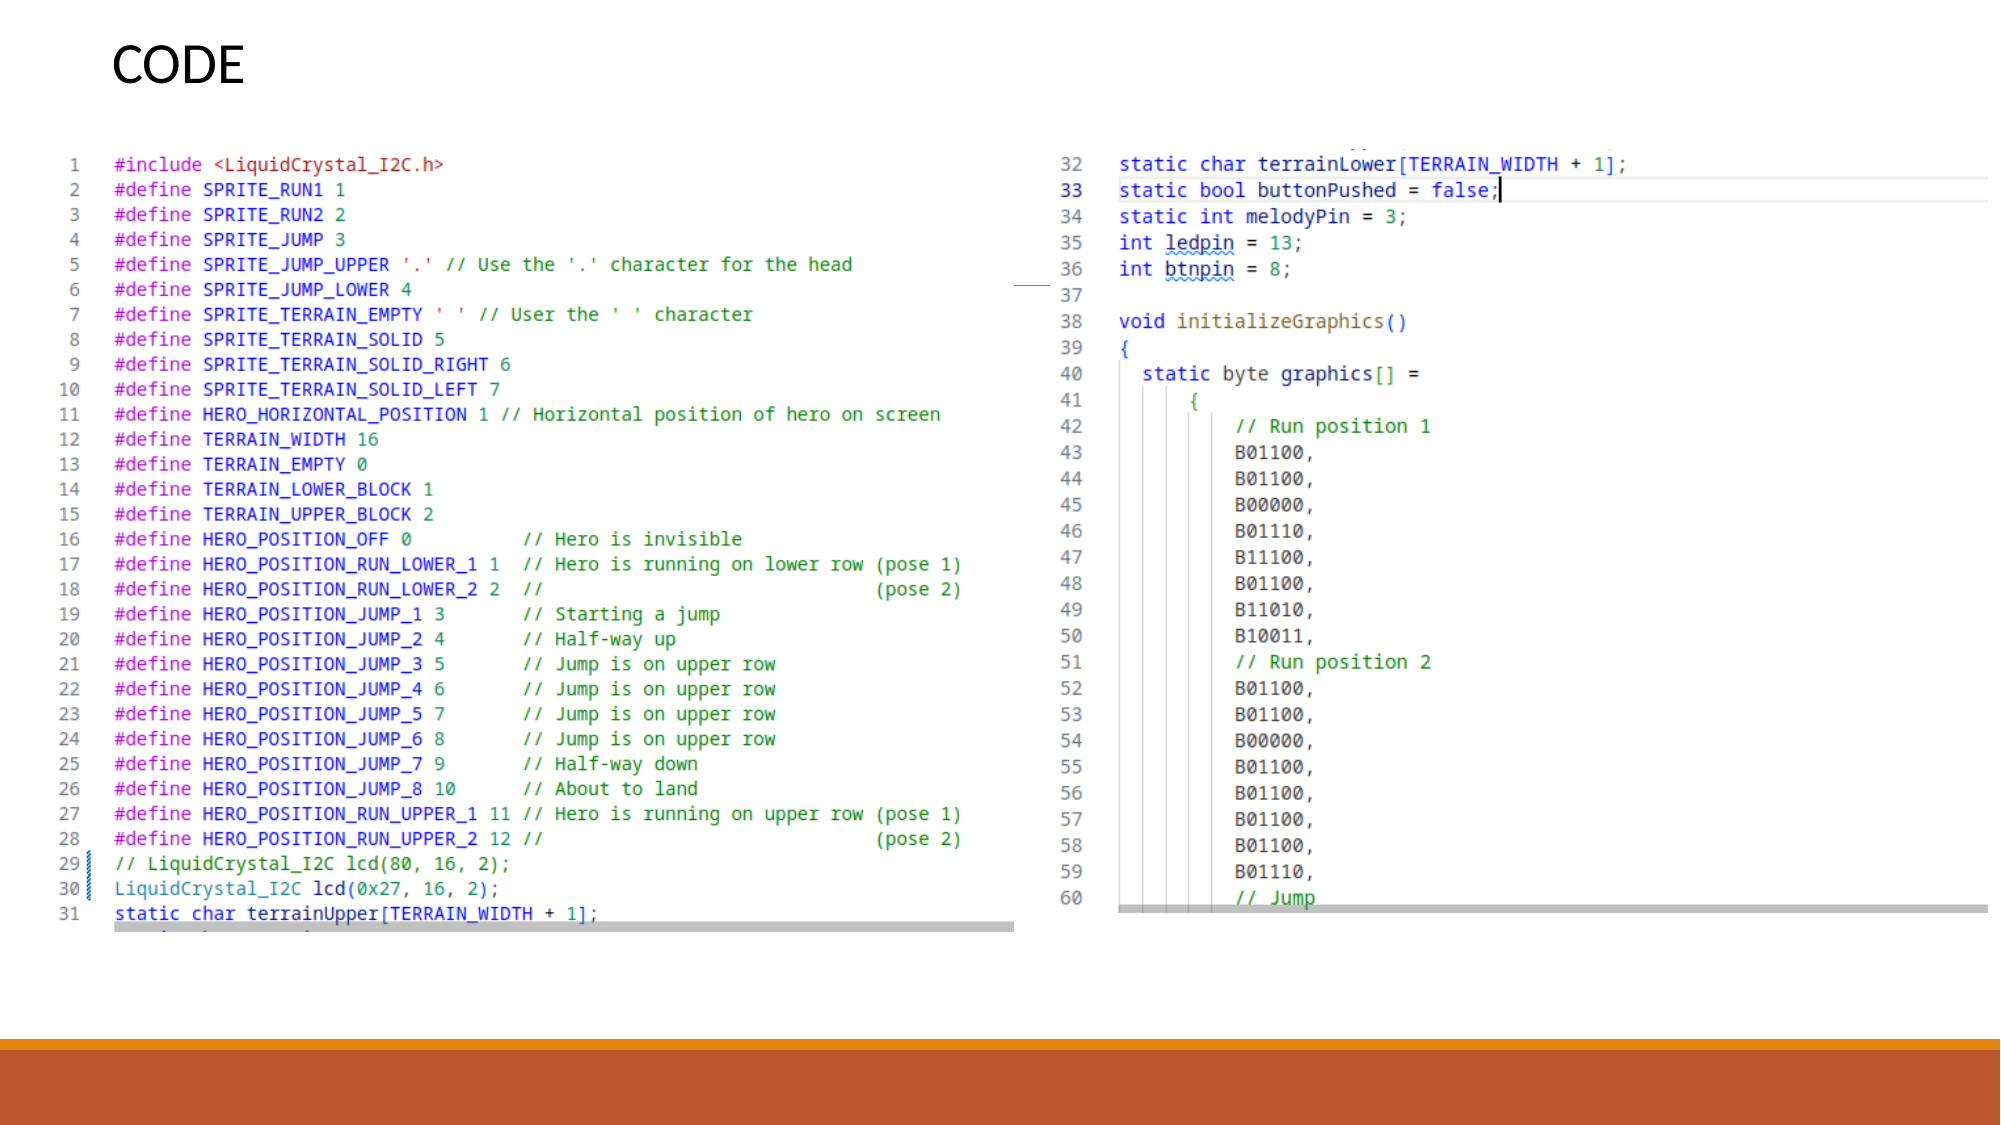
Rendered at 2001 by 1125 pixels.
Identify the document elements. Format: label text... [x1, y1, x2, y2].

title CODE [112, 0, 1763, 188]
picture [1050, 149, 1988, 913]
picture [45, 149, 1014, 932]
